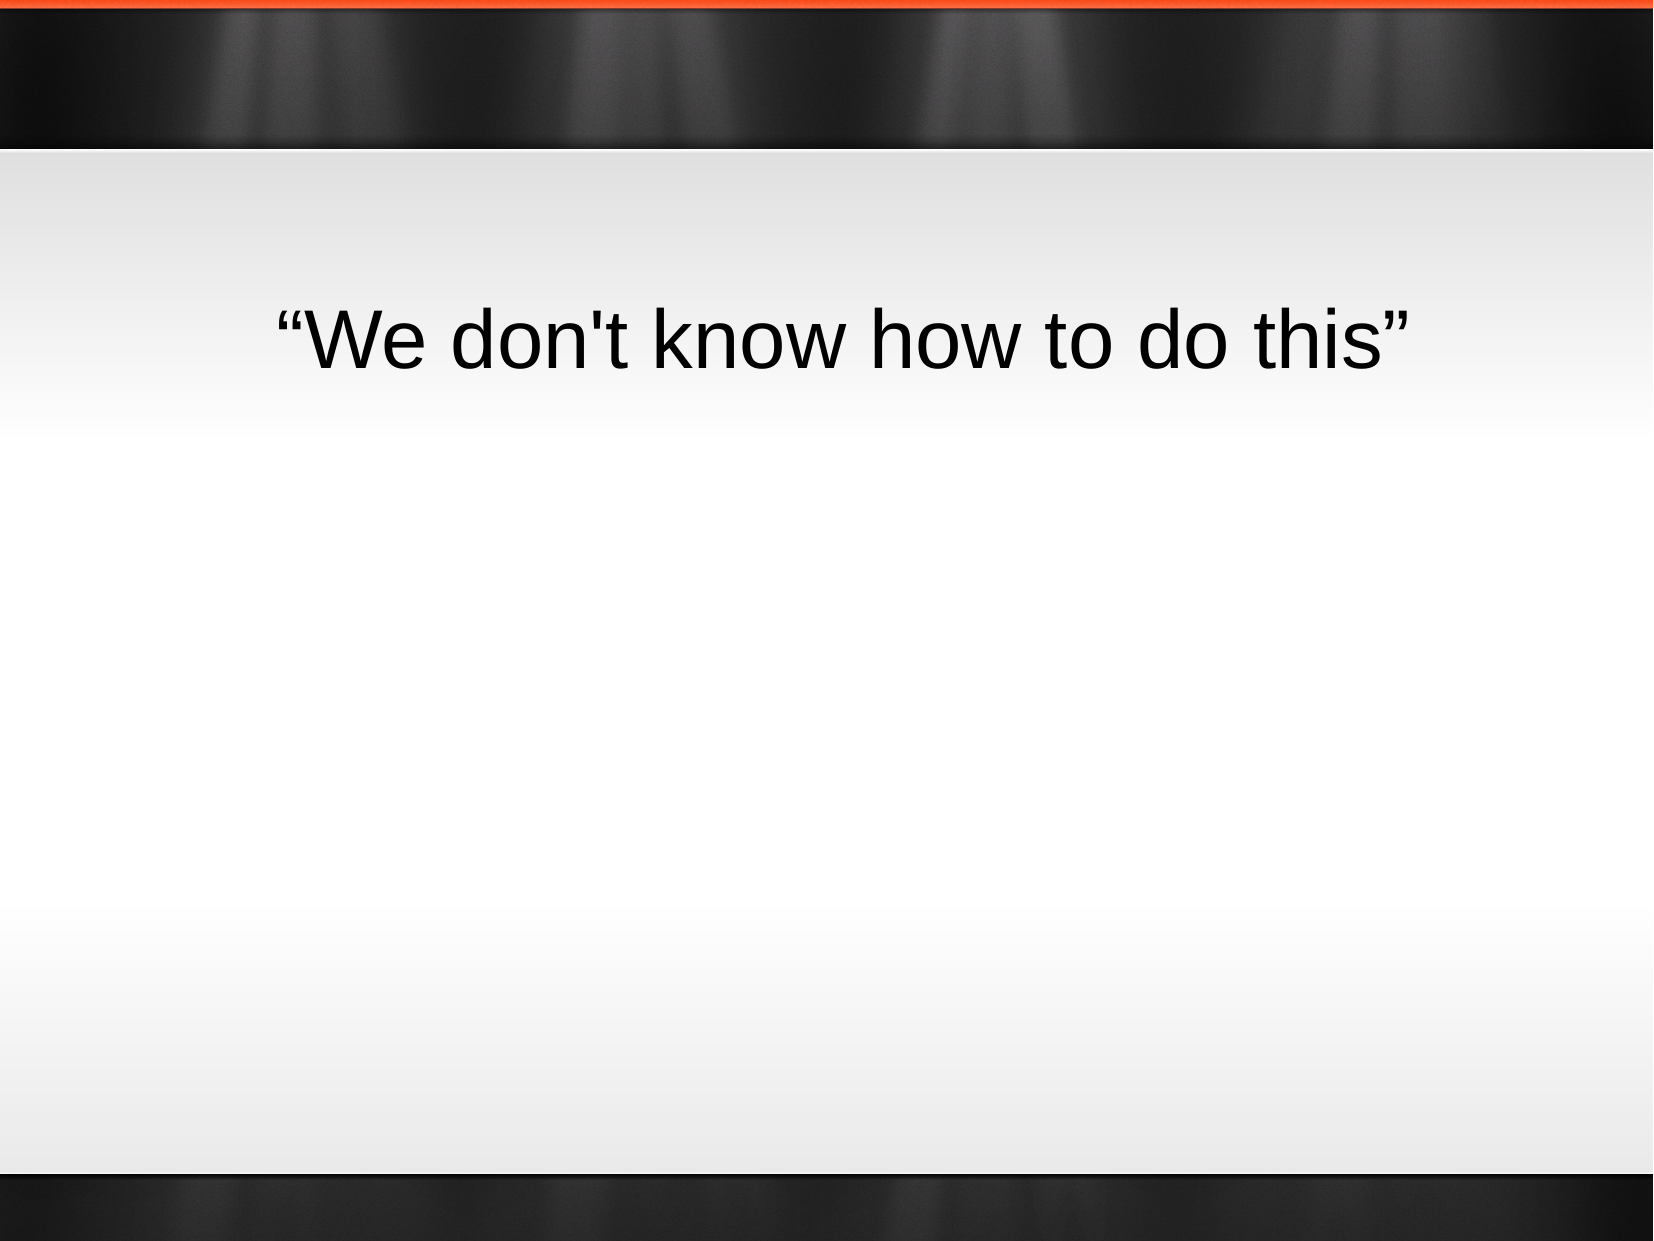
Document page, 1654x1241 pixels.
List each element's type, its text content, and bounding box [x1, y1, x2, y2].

subtitle “We don't know how to do this” [100, 6, 1588, 1125]
picture [0, 0, 1653, 1241]
